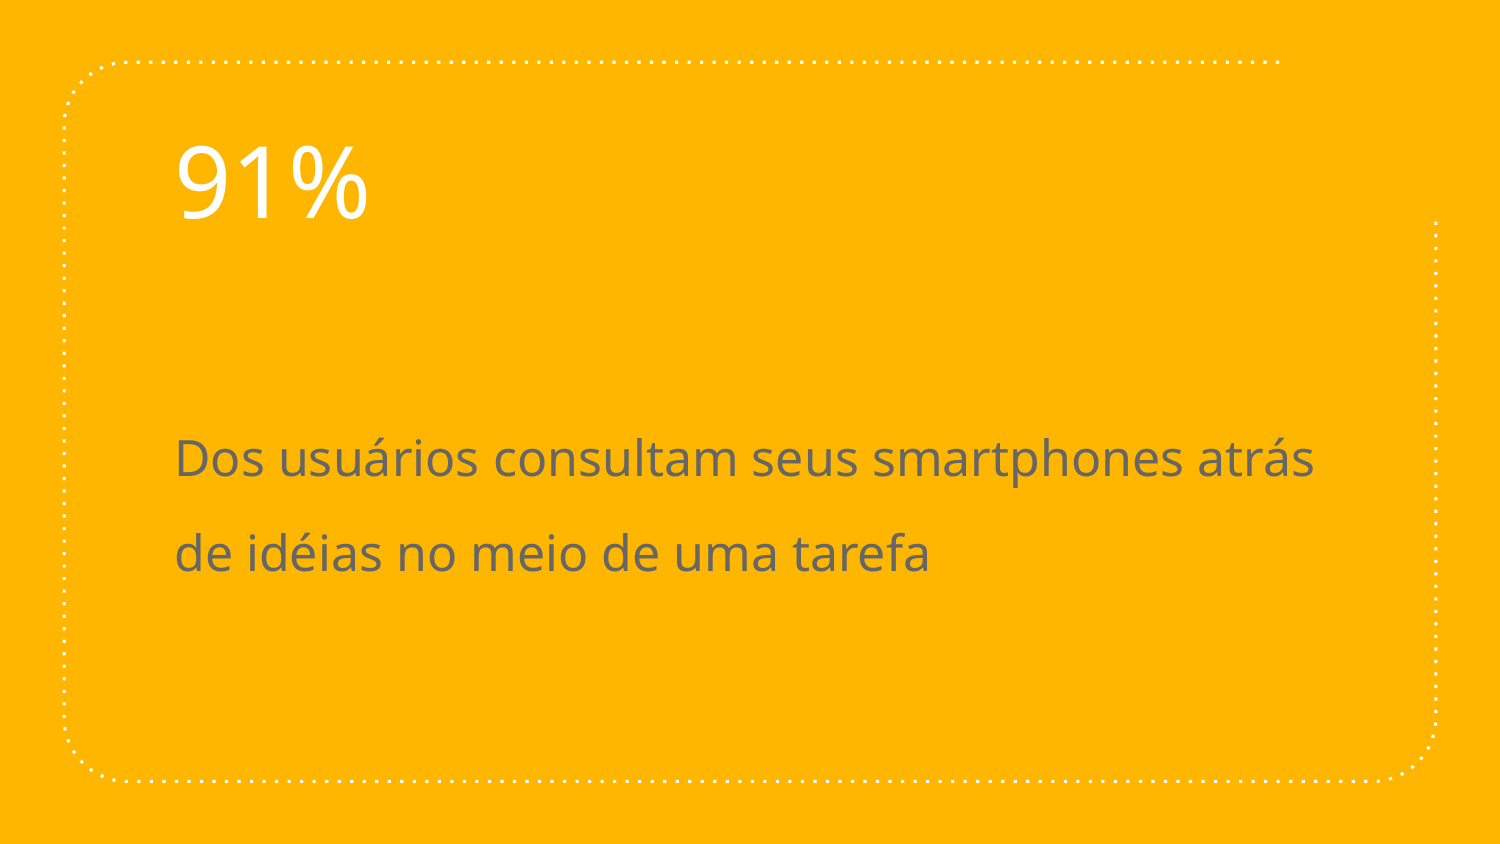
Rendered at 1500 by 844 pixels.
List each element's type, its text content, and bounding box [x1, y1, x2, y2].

title Dos usuários consultam seus smartphones atrás de idéias no meio de uma tarefa [159, 293, 1341, 597]
title 91% [159, 106, 1341, 254]
